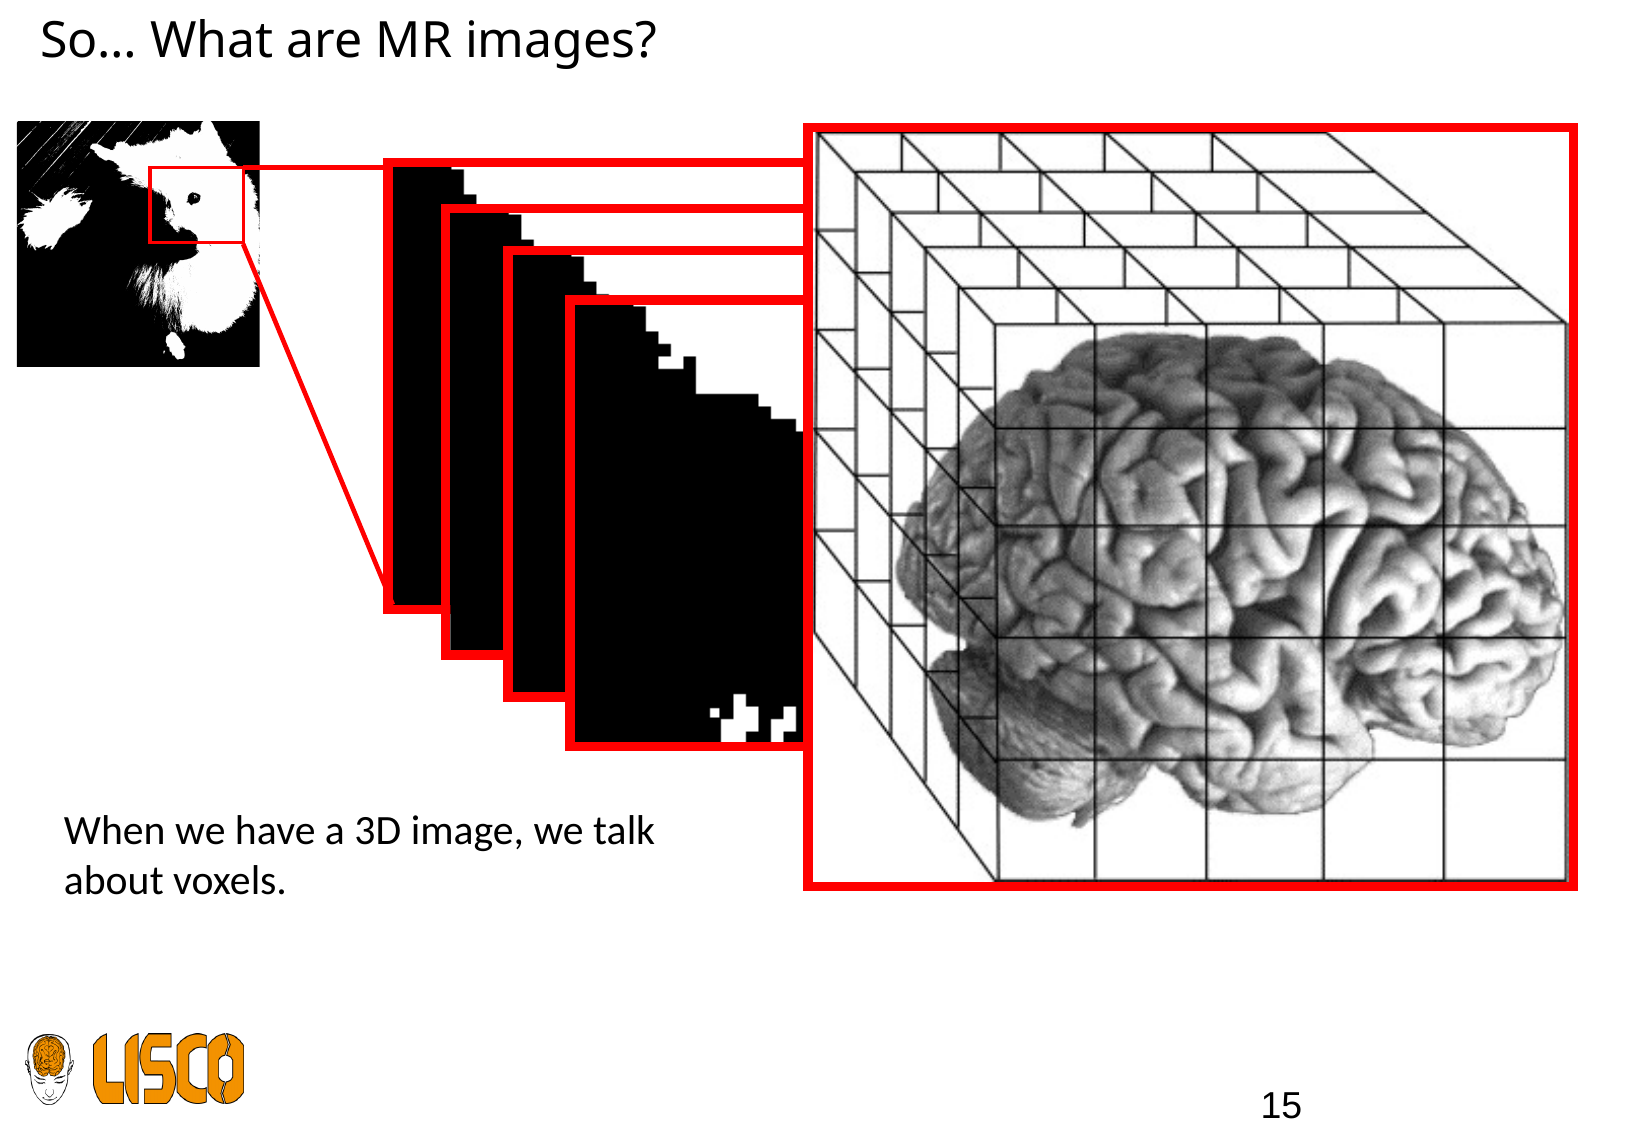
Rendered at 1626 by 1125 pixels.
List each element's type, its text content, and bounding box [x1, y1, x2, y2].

picture [25, 1034, 74, 1105]
picture [93, 1033, 244, 1104]
picture [450, 212, 803, 651]
picture [512, 254, 803, 693]
picture [152, 169, 242, 241]
picture [245, 170, 260, 276]
picture [16, 121, 260, 367]
text_box So… What are MR images? [25, 0, 1131, 121]
picture [574, 304, 803, 742]
text_box When we have a 3D image, we talk about voxels. [49, 796, 747, 938]
picture [392, 167, 803, 605]
picture [812, 132, 1569, 883]
